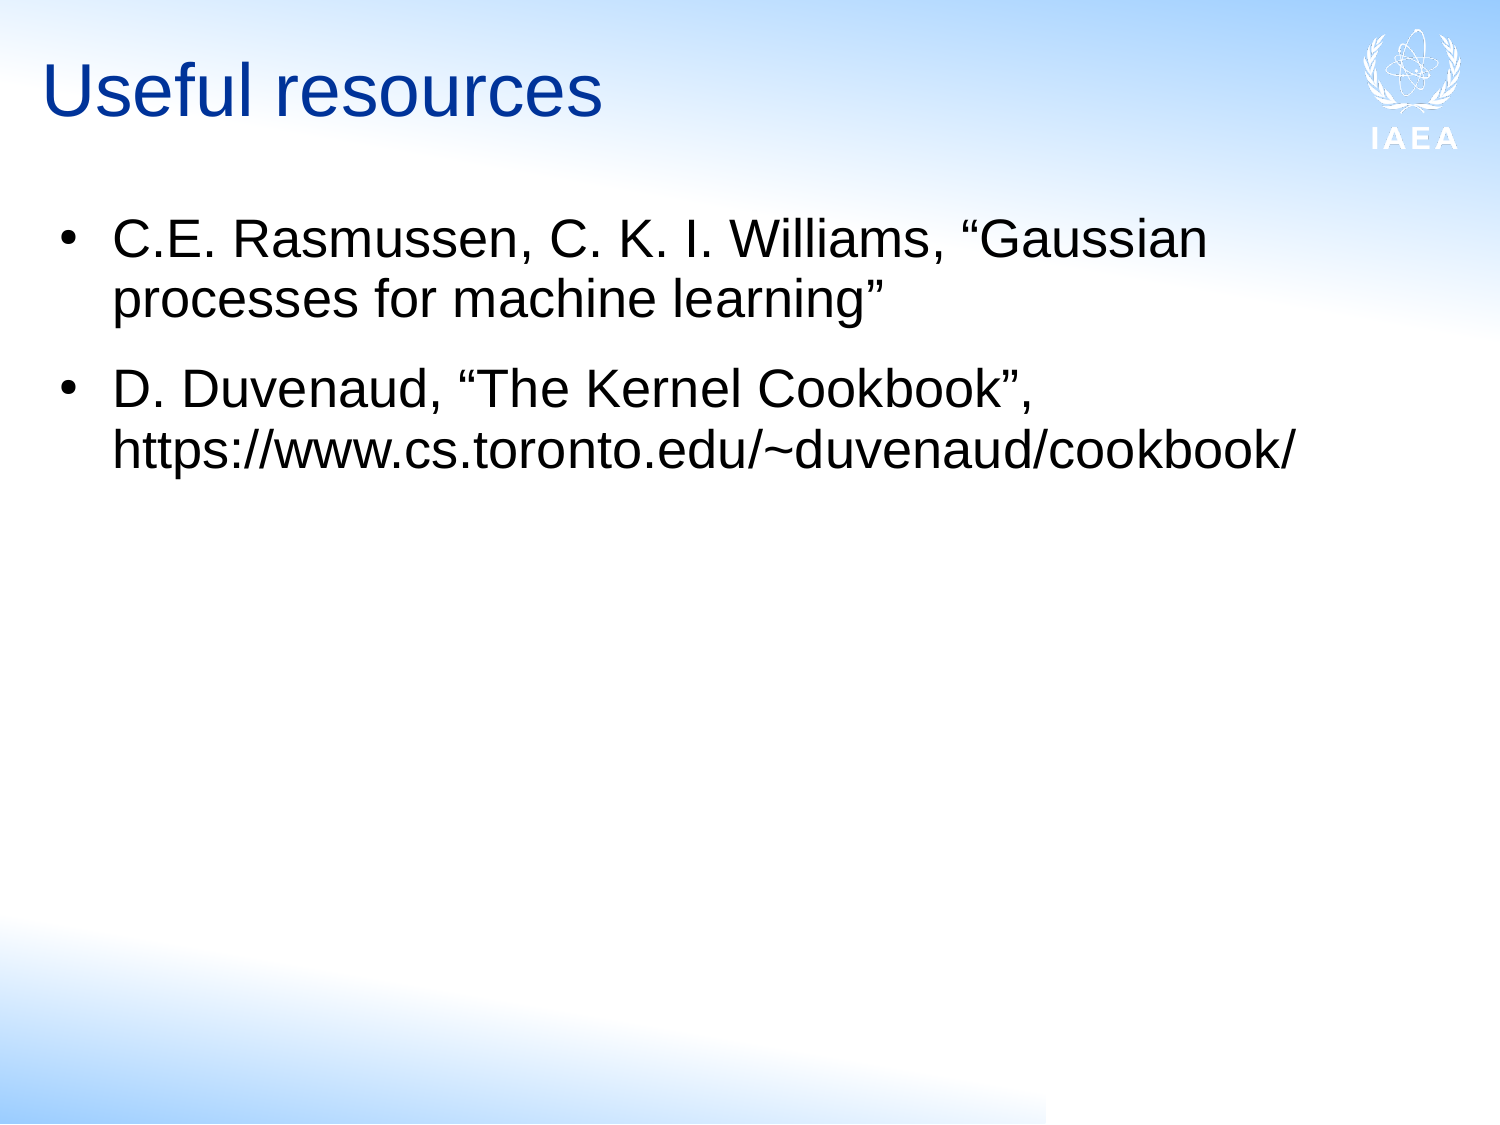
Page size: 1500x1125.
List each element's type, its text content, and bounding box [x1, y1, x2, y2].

list C.E. Rasmussen, C. K. I. Williams, “Gaussian processes for machine learning” D. Duvenaud, “The Kernel Cookbook”, https://www.cs.toronto.edu/~duvenaud/cookbook/ [41, 208, 1471, 1005]
title Useful resources [41, 19, 1046, 161]
picture [1363, 29, 1461, 149]
